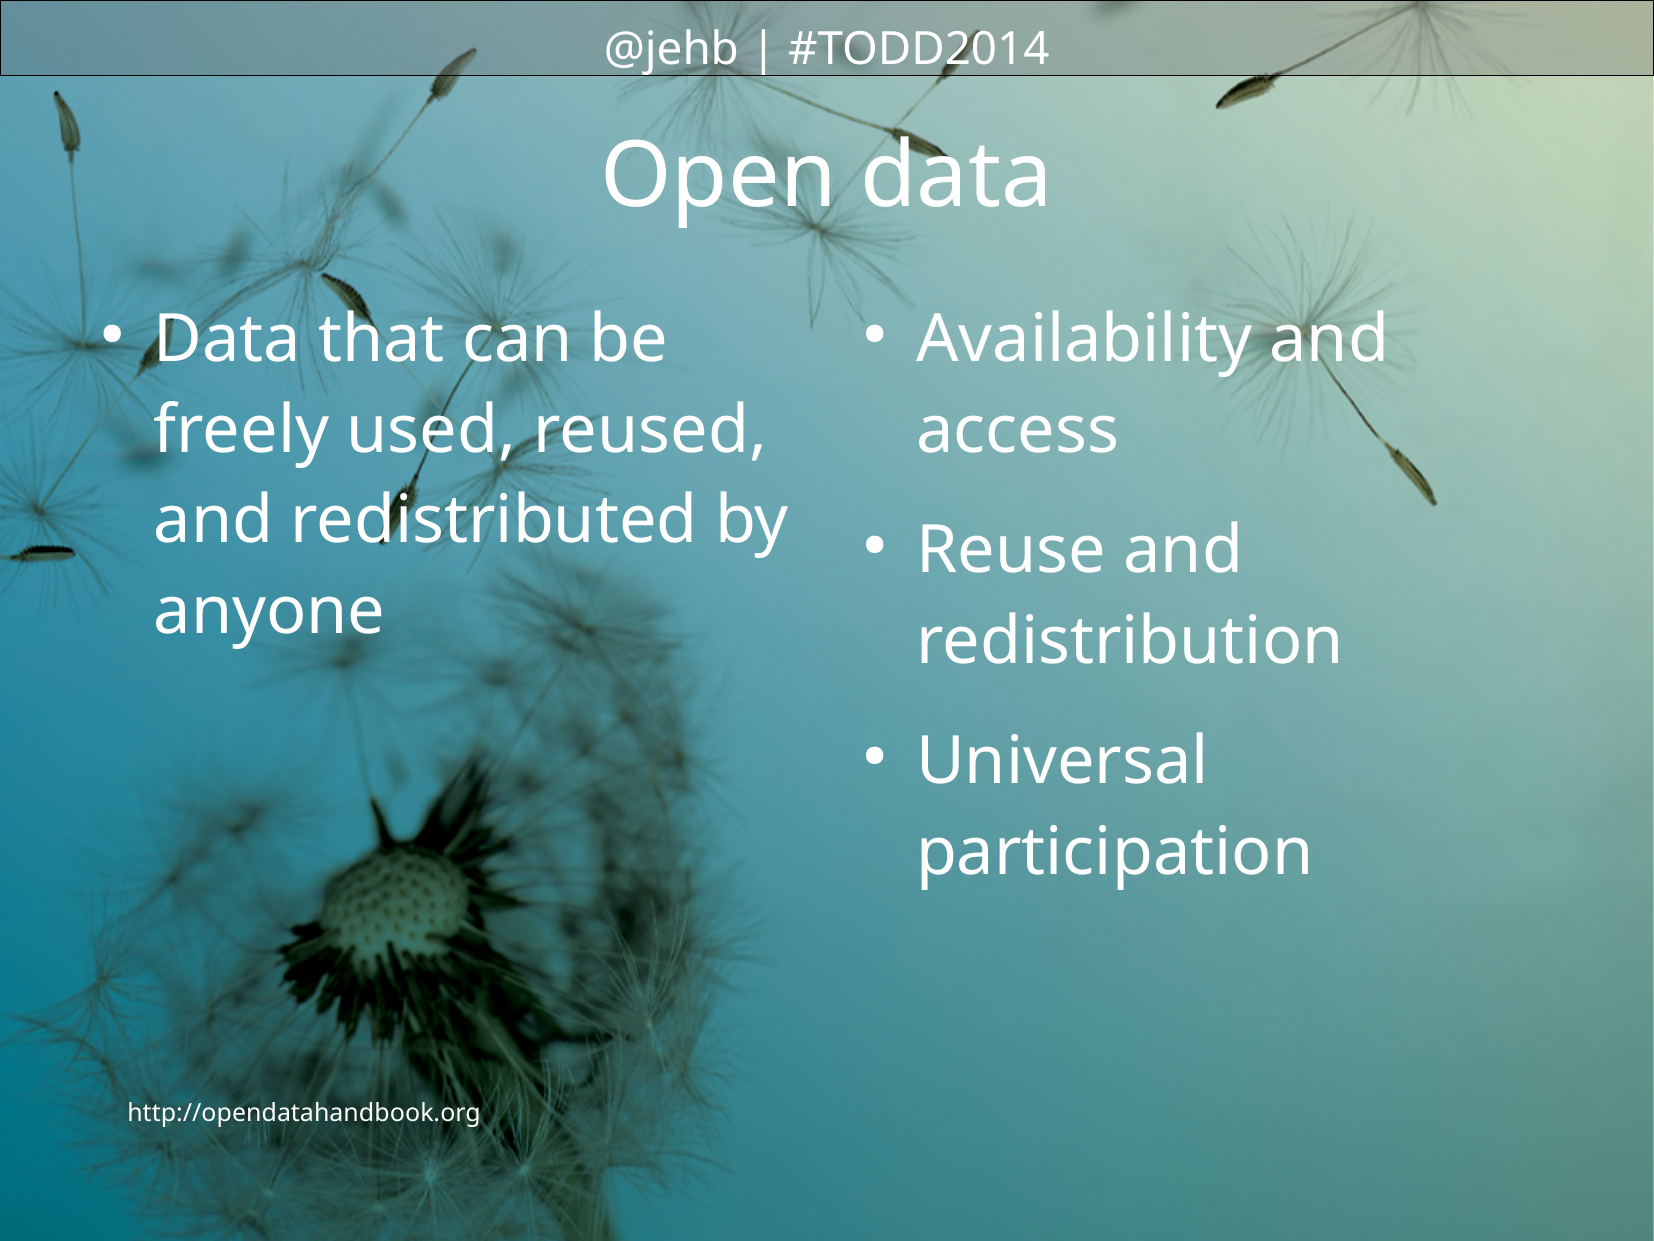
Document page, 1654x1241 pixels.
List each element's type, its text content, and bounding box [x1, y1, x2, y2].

title Open data [82, 67, 1571, 275]
list Availability and access Reuse and redistribution Universal participation [845, 290, 1572, 1109]
picture [0, 76, 1654, 1241]
text_box http://opendatahandbook.org [112, 1087, 496, 1131]
list Data that can be freely used, reused, and redistributed by anyone [82, 290, 809, 1109]
